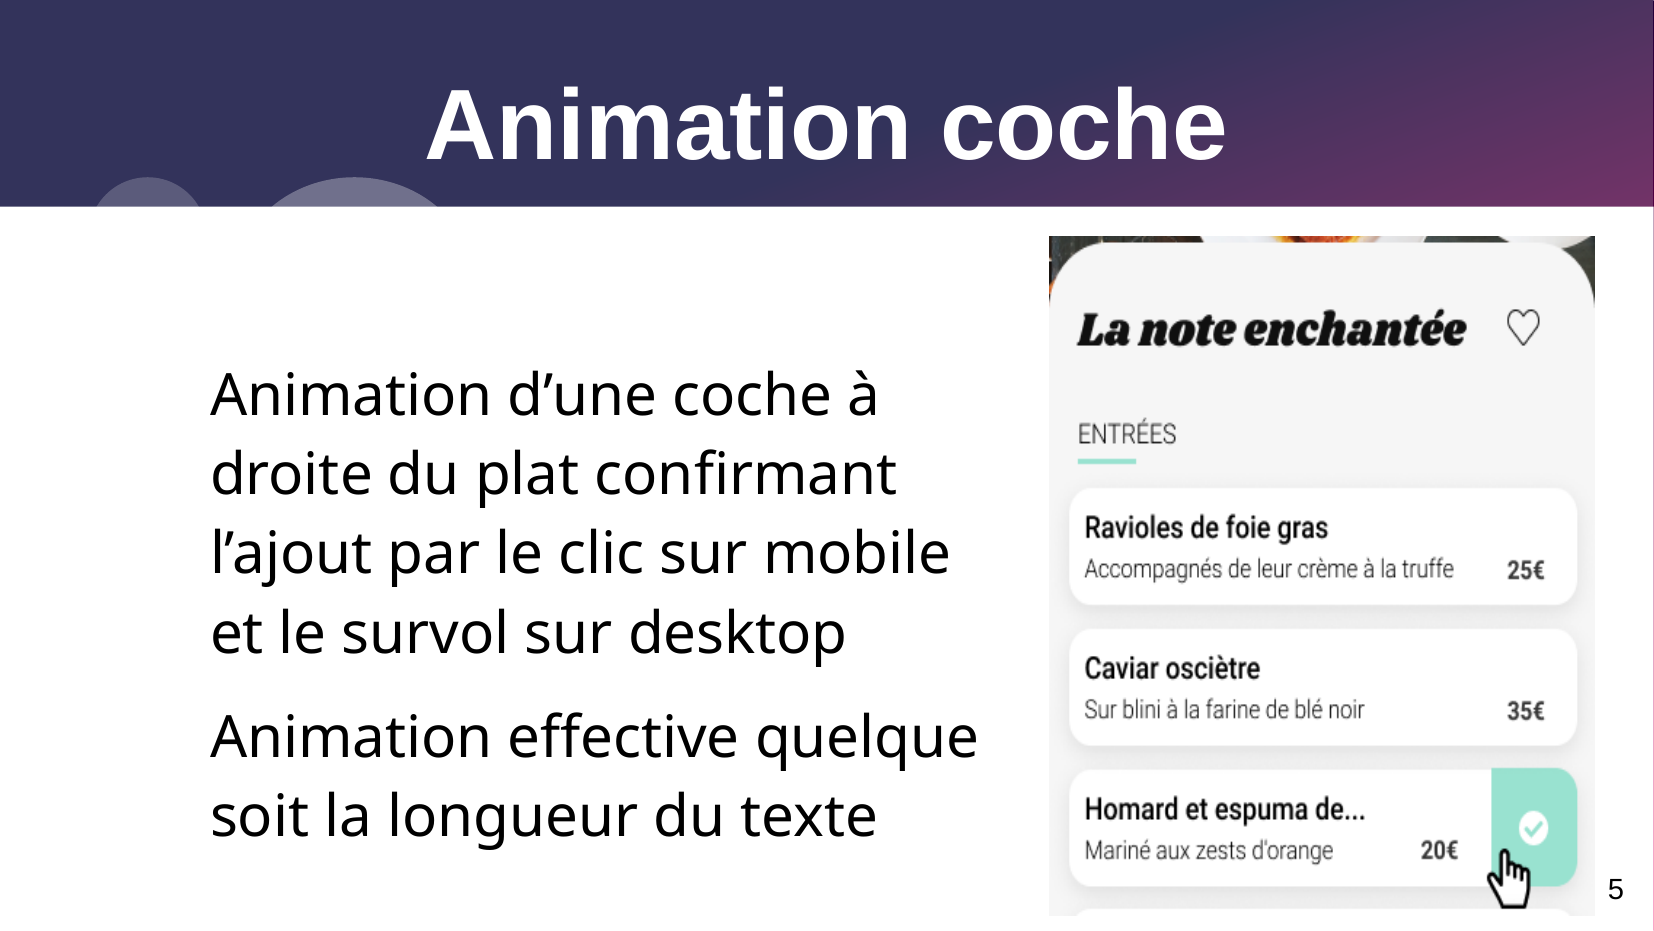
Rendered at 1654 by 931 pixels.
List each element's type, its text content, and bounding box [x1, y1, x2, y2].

picture [1049, 236, 1595, 916]
title Animation coche [88, 44, 1565, 207]
text_box Animation d’une coche à droite du plat confirmant l’ajout par le clic sur mobile et le survol sur desktop Animation effective quelque soit la longueur du texte [120, 338, 1004, 886]
